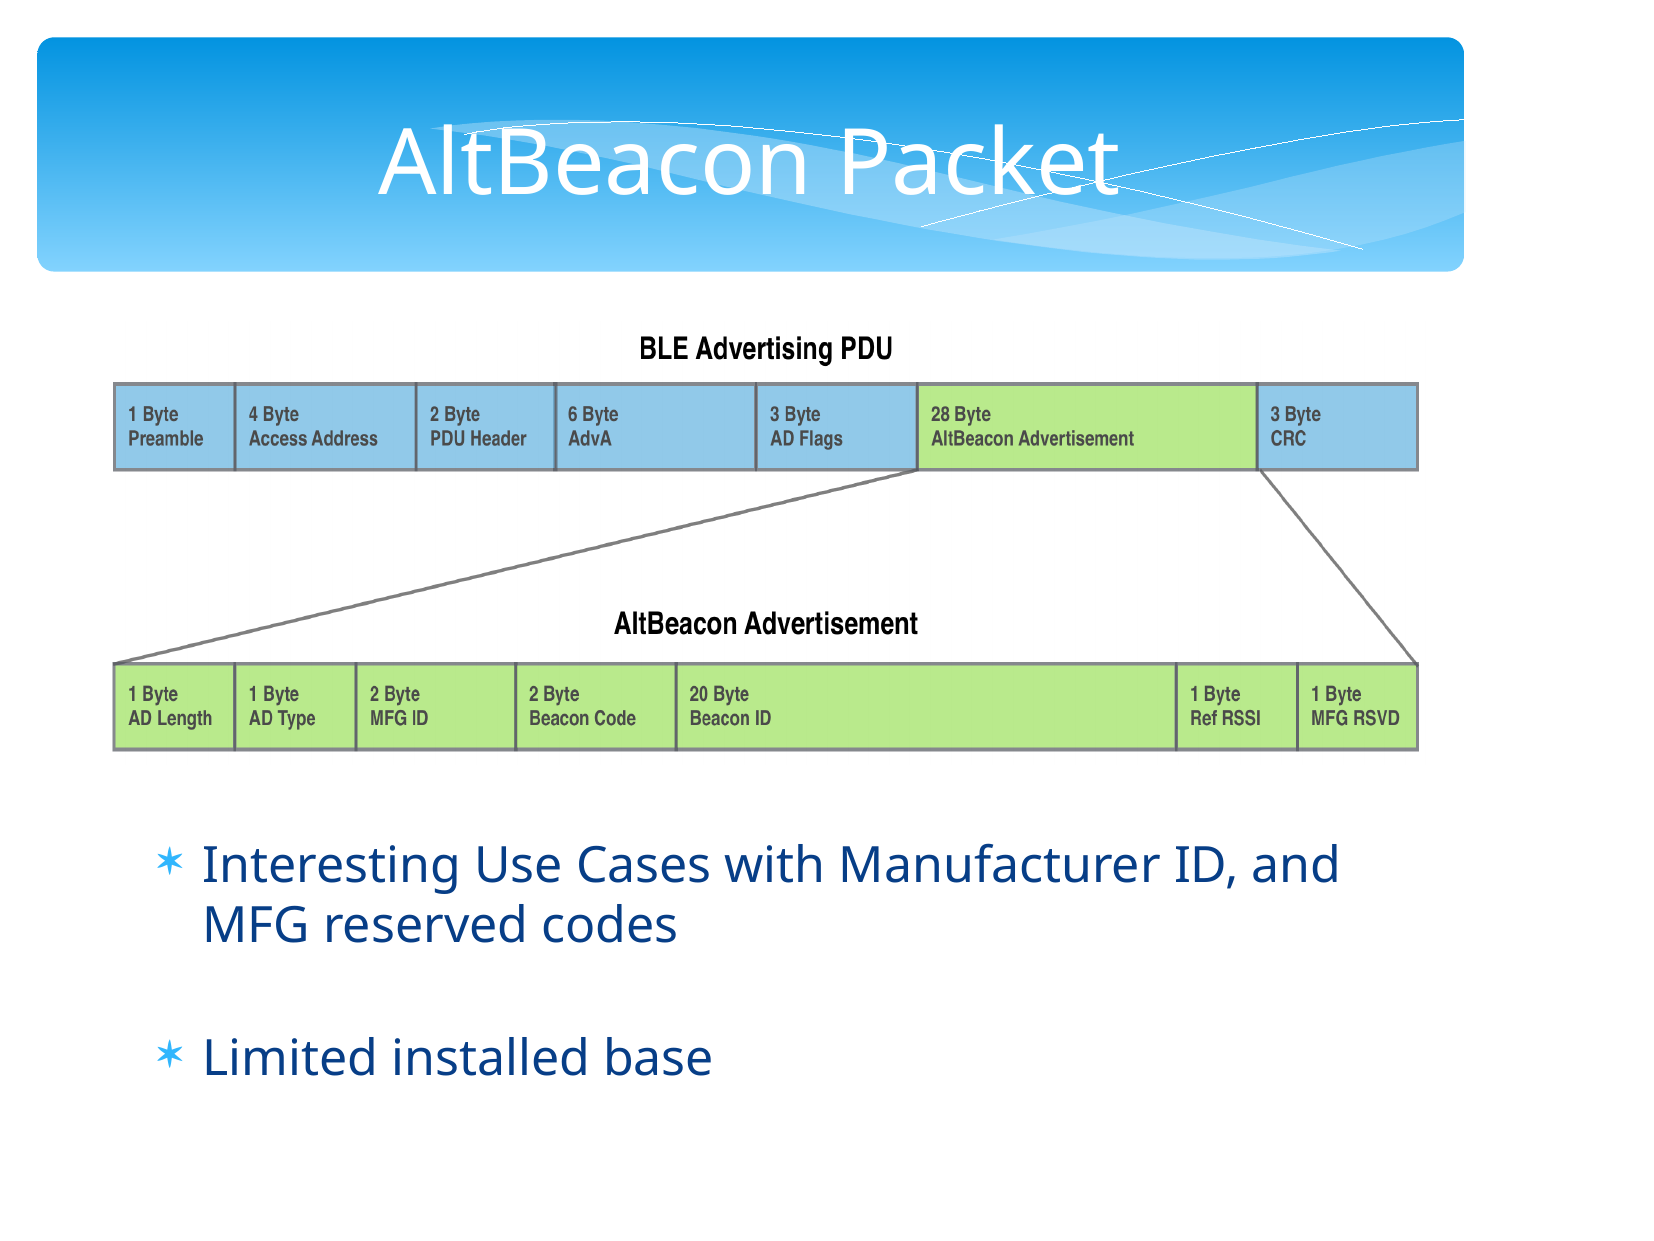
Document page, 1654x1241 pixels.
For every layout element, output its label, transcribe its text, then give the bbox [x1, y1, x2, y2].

picture [105, 321, 1426, 766]
list Interesting Use Cases with Manufacturer ID, and MFG reserved codes Limited installed base [142, 825, 1359, 1111]
title AltBeacon Packet [74, 55, 1425, 261]
